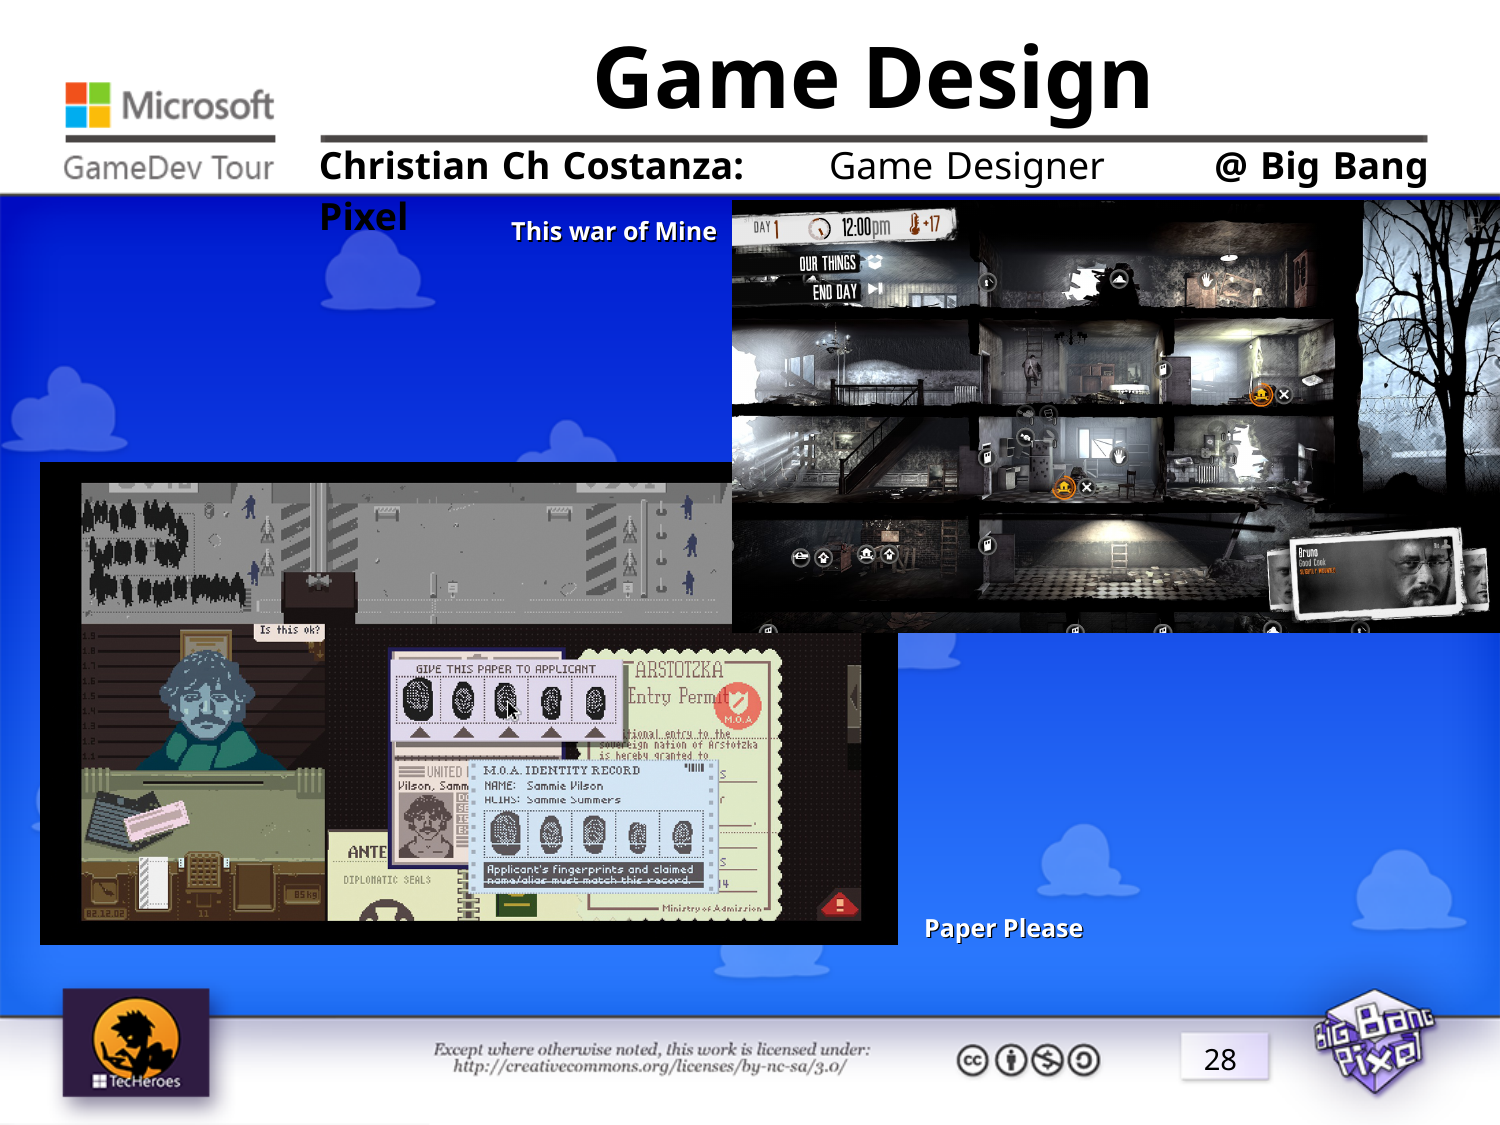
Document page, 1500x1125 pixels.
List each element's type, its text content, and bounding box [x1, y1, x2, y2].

text_box <numero> [1110, 1033, 1252, 1117]
picture [0, 0, 1500, 1125]
text_box Game Design [319, 9, 1430, 142]
text_box This war of Mine [260, 206, 732, 260]
text_box Christian Ch Costanza: Game Designer @ Big Bang Pixel [318, 124, 1430, 206]
text_box Paper Please [909, 903, 1381, 957]
